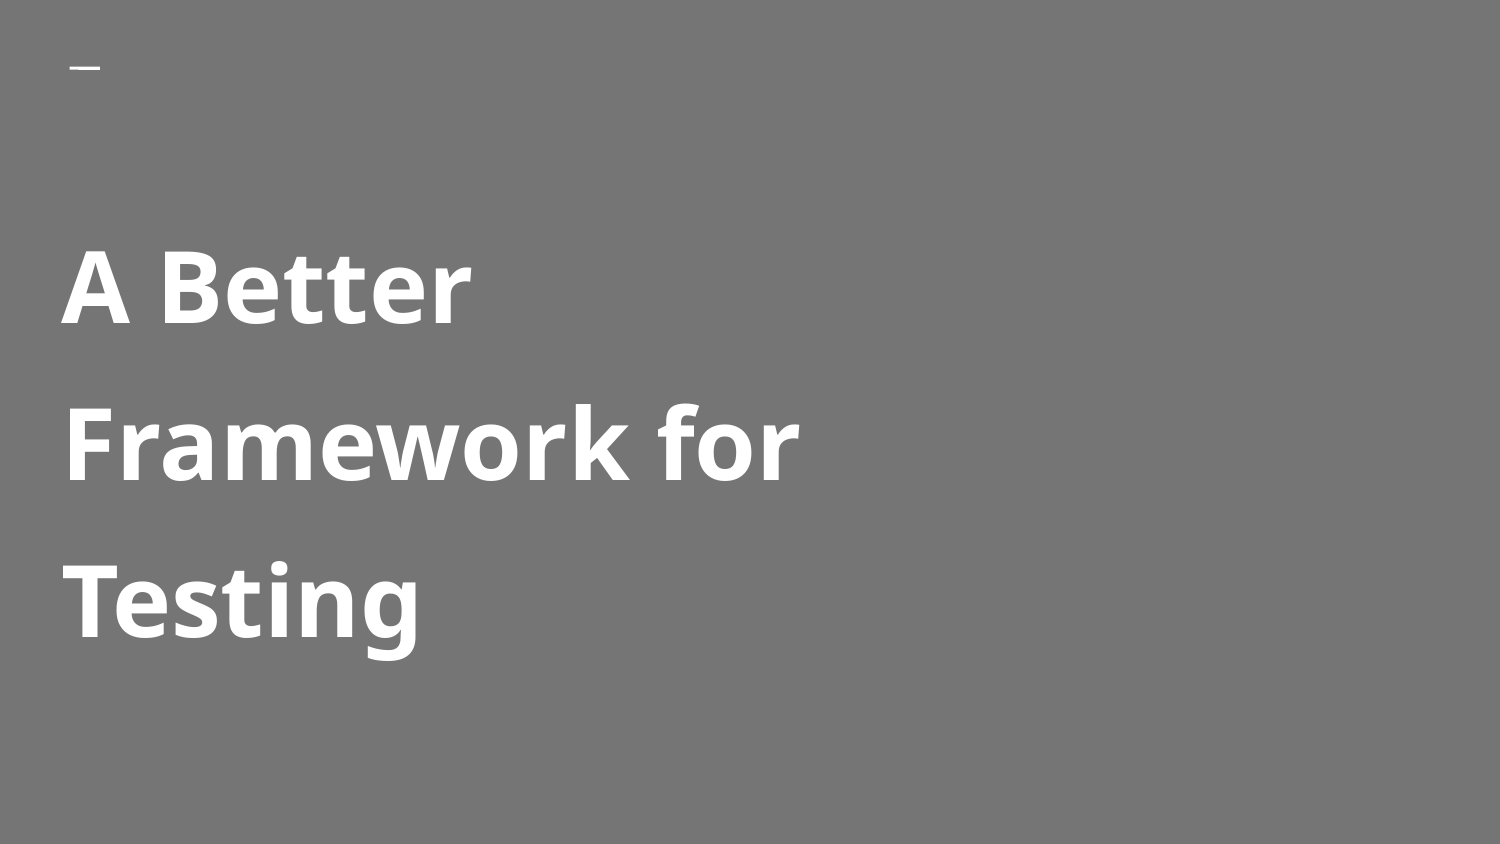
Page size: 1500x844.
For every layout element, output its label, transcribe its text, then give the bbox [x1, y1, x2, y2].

title A Better Framework for Testing [46, 116, 1071, 746]
